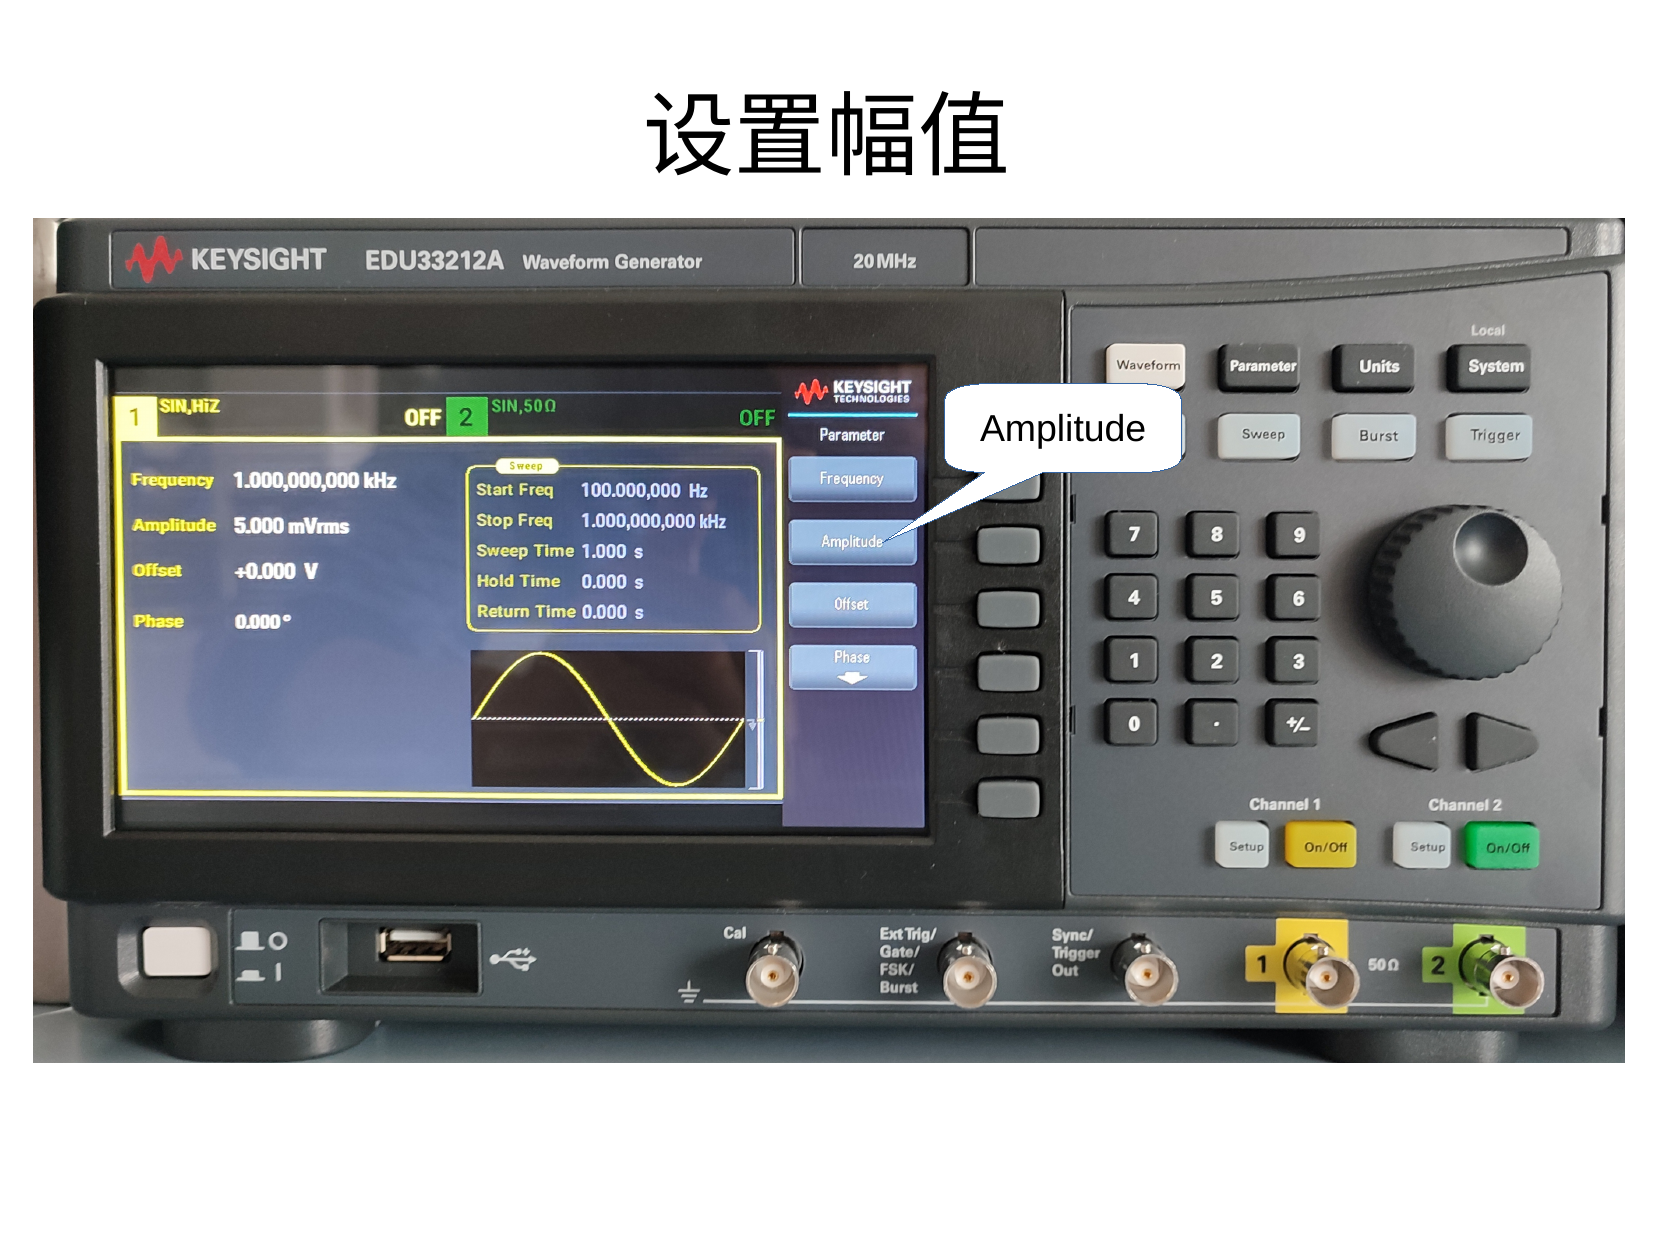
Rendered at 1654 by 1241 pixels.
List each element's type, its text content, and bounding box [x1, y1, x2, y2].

text_box Amplitude [882, 383, 1182, 543]
title 设置幅值 [82, 49, 1571, 207]
picture [33, 218, 1625, 1063]
